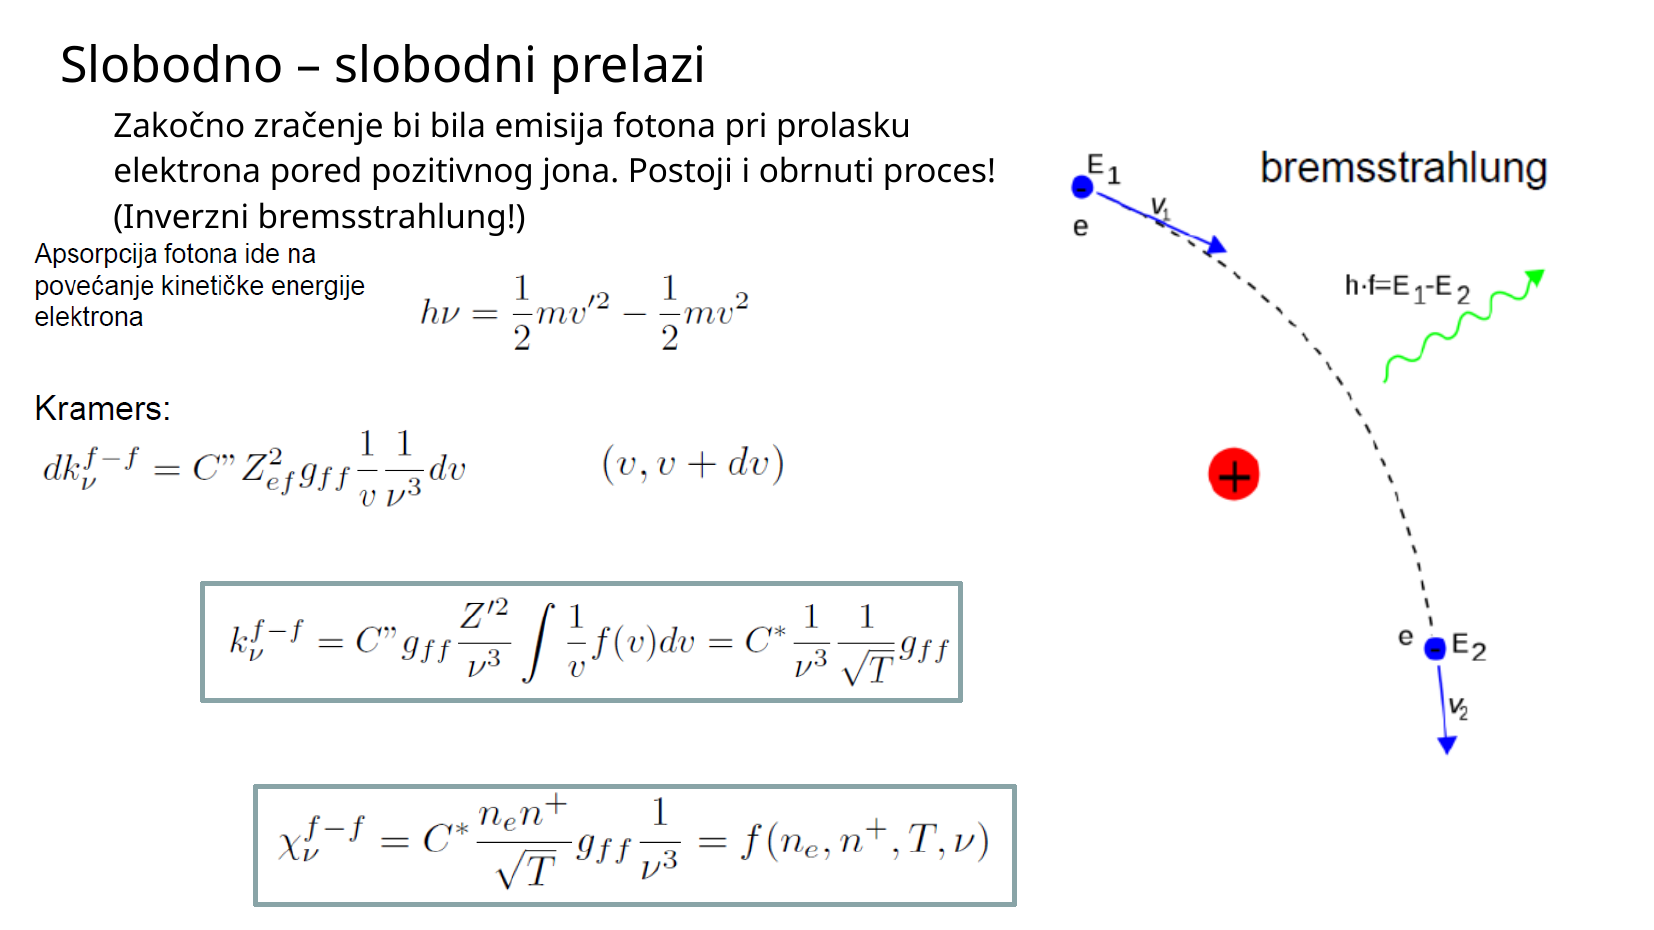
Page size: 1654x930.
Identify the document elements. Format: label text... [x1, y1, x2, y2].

picture [0, 112, 1613, 930]
text_box Zakočno zračenje bi bila emisija fotona pri prolasku elektrona pored pozitivnog jona. Postoji i obrnuti proces! (Inverzni bremsstrahlung!) [98, 94, 1048, 228]
title Slobodno – slobodni prelazi [59, 13, 1648, 113]
